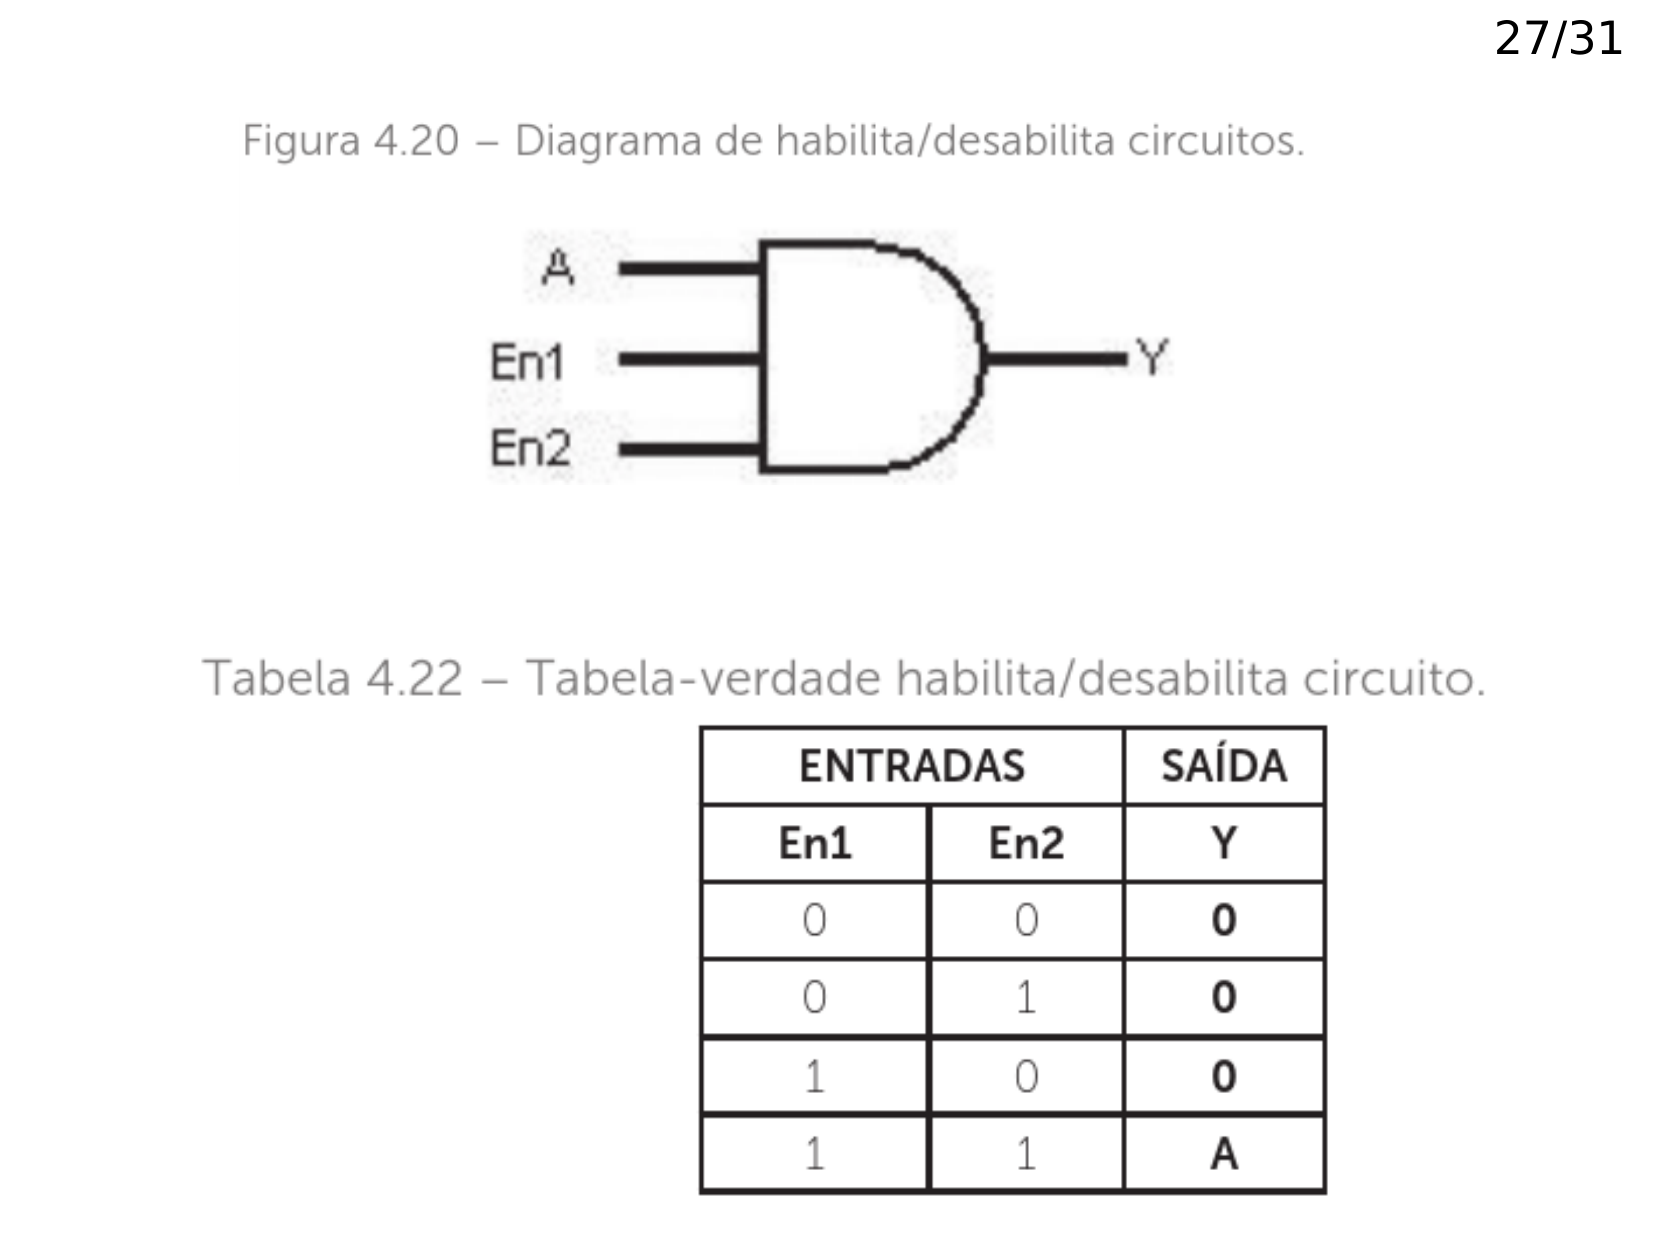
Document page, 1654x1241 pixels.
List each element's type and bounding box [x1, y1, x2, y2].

picture [238, 117, 1312, 485]
picture [200, 649, 1489, 1205]
